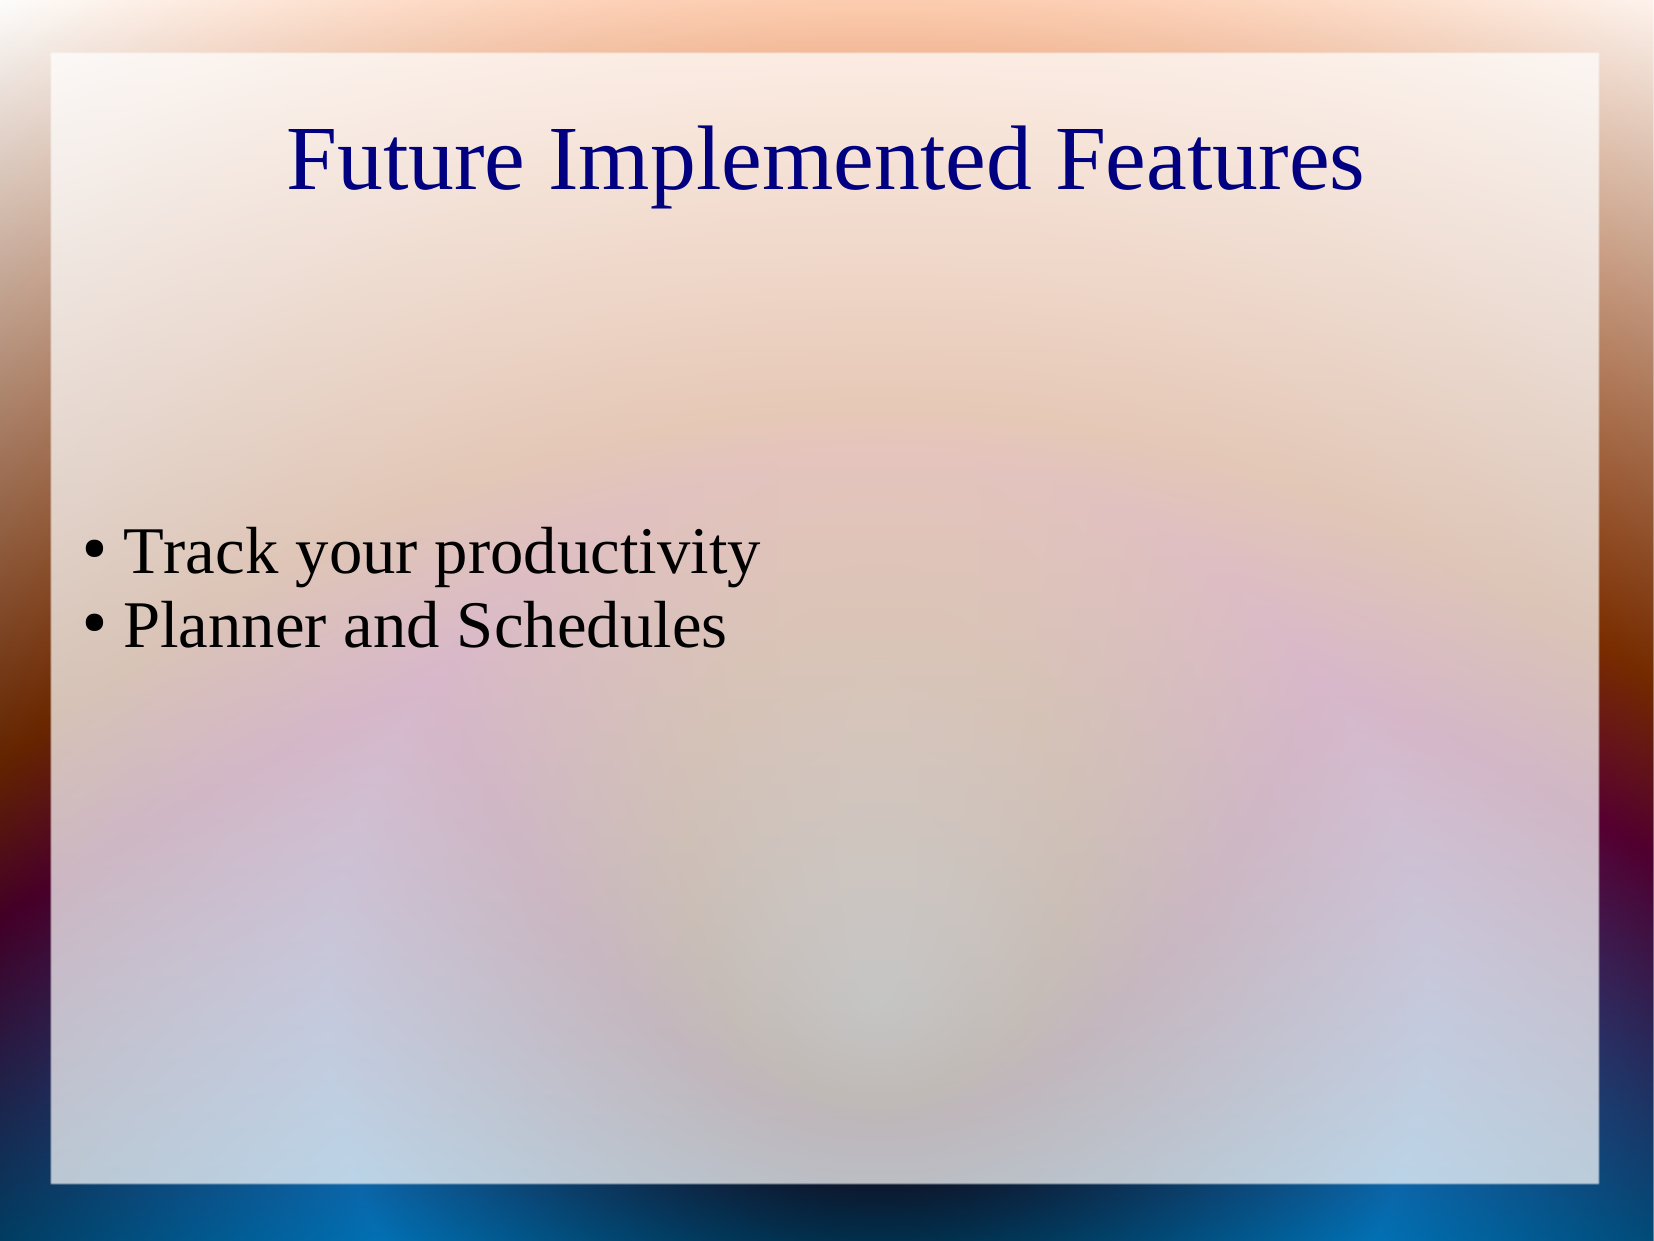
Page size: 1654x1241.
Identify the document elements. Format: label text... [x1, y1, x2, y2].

title Future Implemented Features [82, 55, 1571, 263]
subtitle Track your productivity Planner and Schedules [82, 290, 1571, 1034]
picture [0, 0, 1654, 1241]
